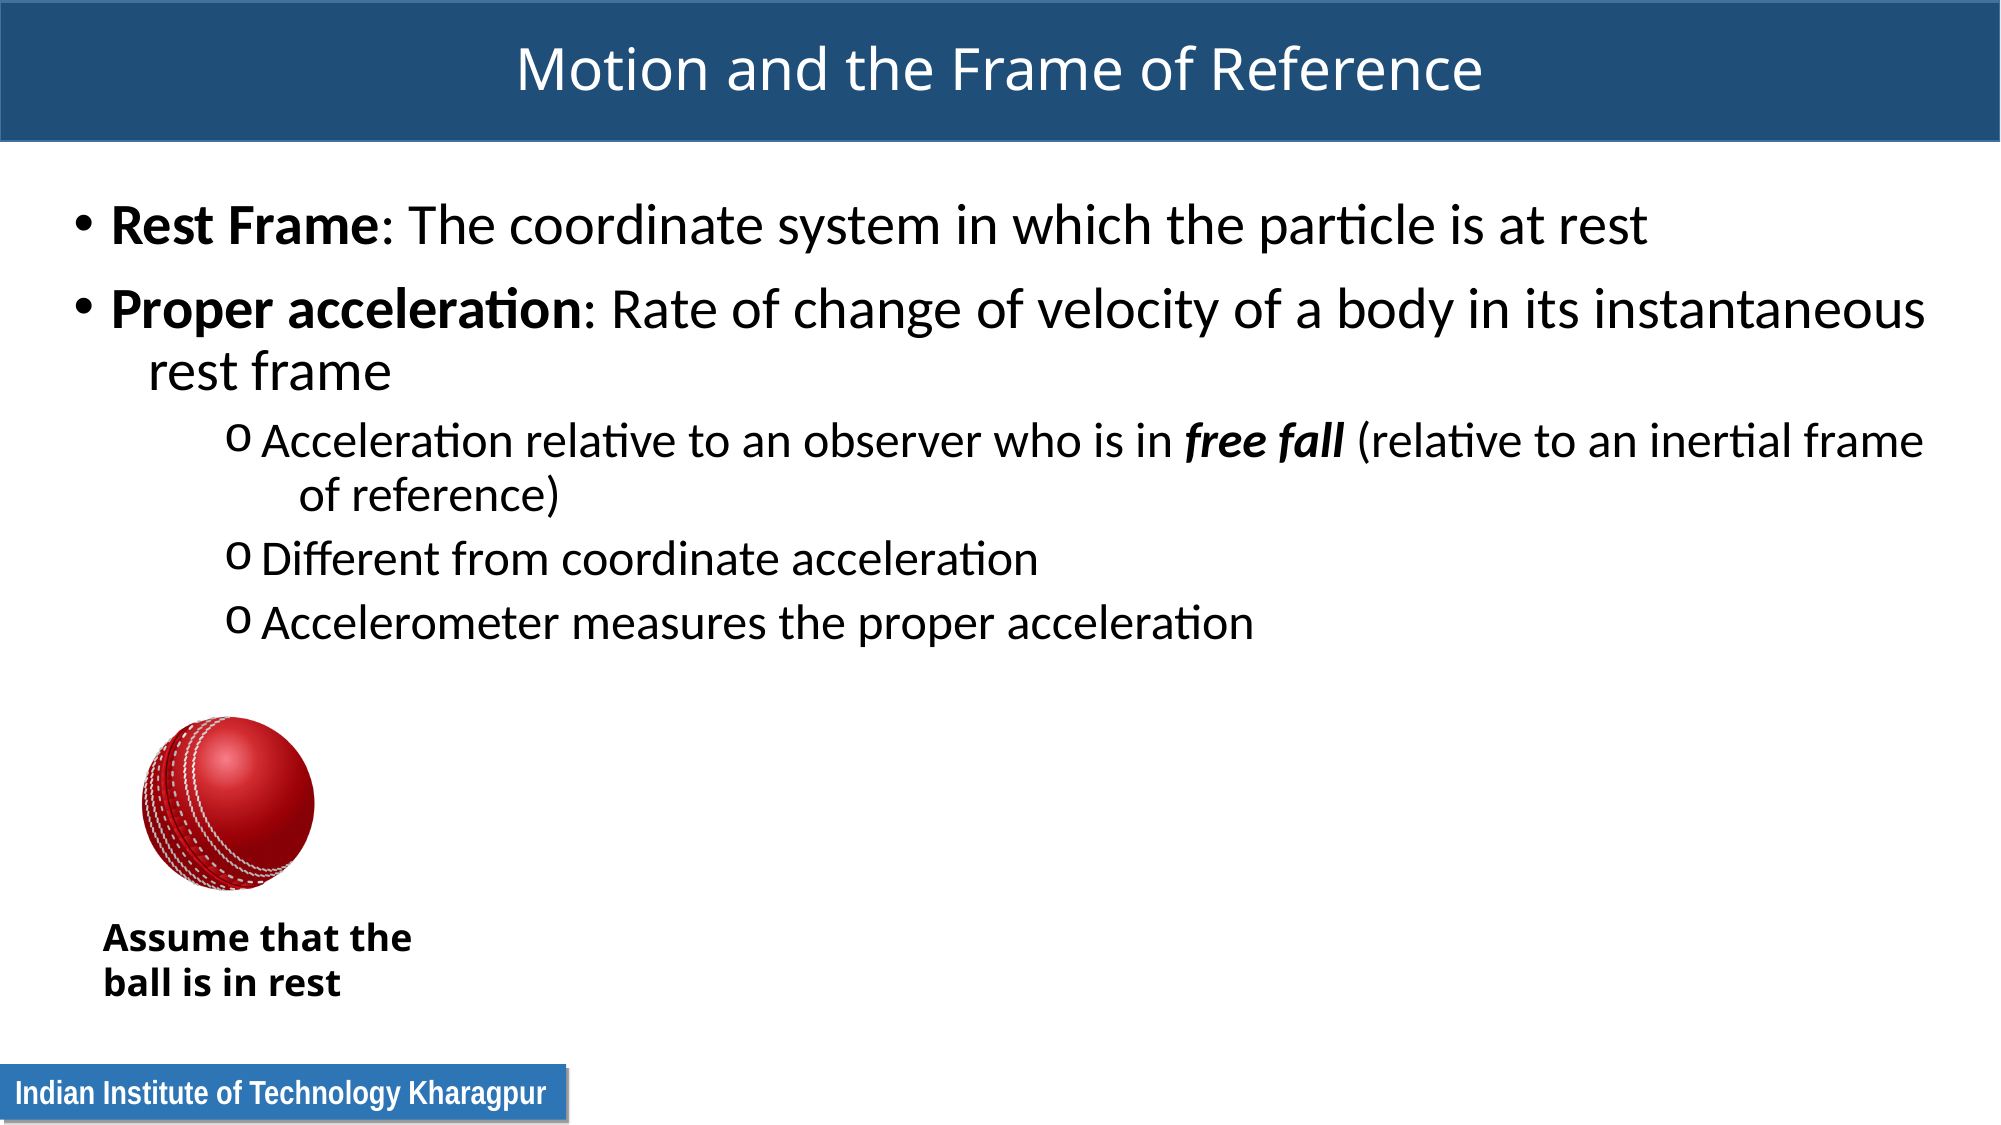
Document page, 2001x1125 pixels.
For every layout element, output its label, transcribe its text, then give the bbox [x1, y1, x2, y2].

text_box Assume that the ball is in rest [87, 899, 469, 1021]
list Rest Frame: The coordinate system in which the particle is at rest Proper acceleration: Rate of change of velocity of a body in its instantaneous rest frame Acceleration relative to an observer who is in free fall (relative to an inertial frame of reference) Different from coordinate acceleration Accelerometer measures the proper acceleration [58, 186, 1954, 1065]
picture [129, 707, 327, 899]
title Motion and the Frame of Reference [0, 1, 2000, 141]
